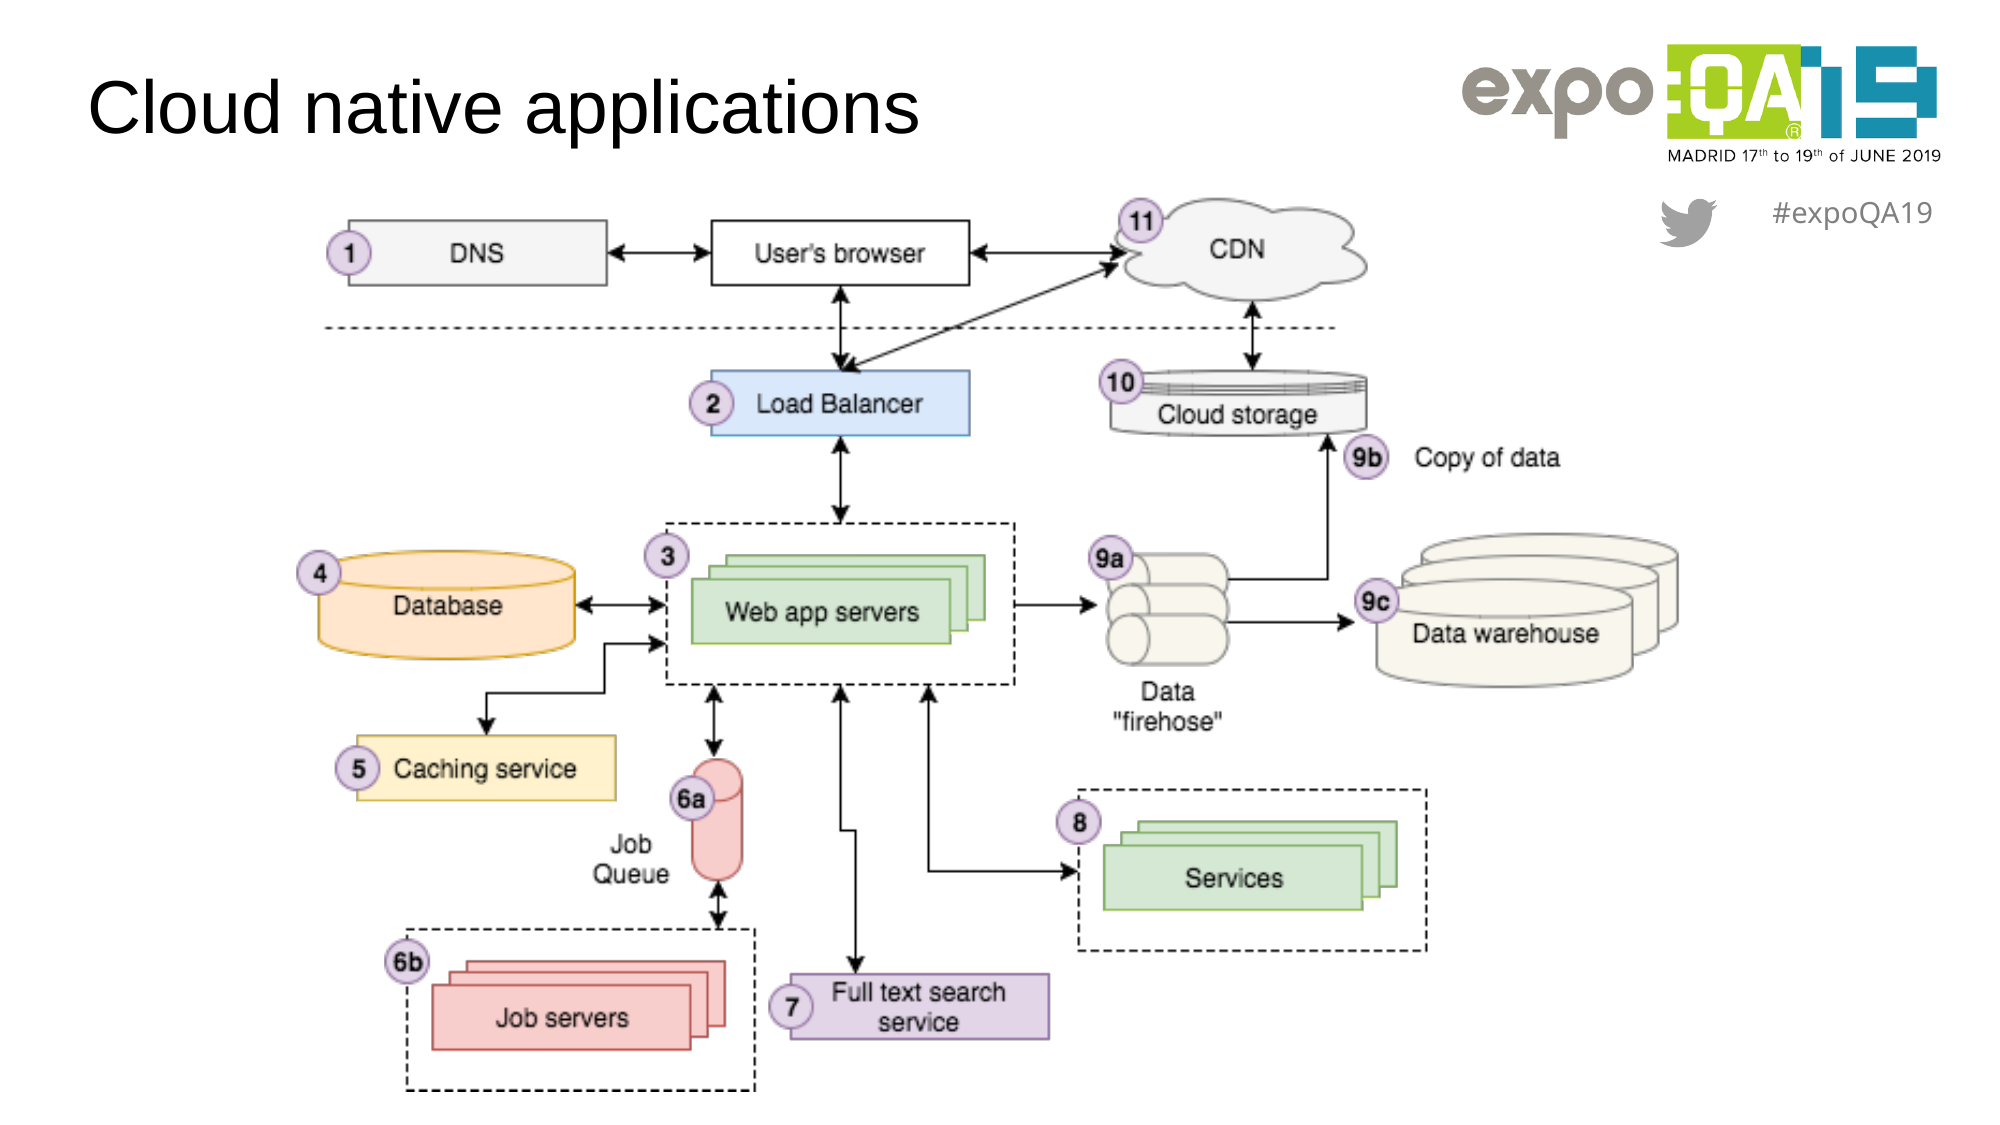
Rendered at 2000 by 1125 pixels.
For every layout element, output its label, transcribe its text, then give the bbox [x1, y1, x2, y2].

picture [1429, 37, 1948, 165]
title Cloud native applications [72, 54, 1277, 164]
picture [295, 188, 1722, 1092]
